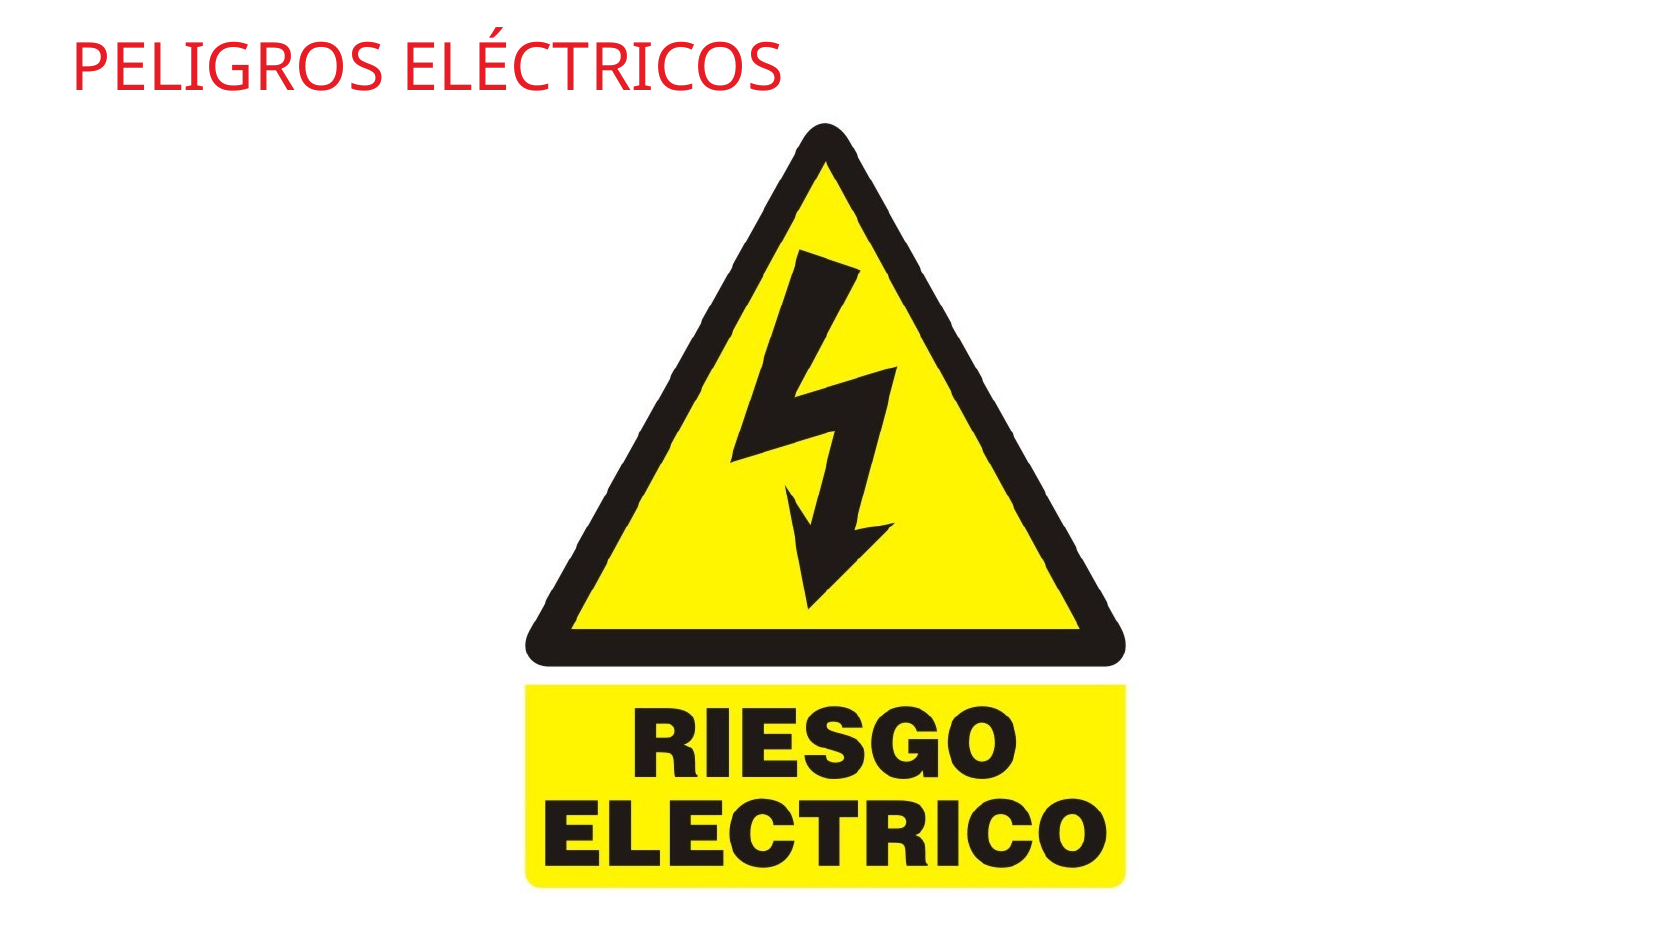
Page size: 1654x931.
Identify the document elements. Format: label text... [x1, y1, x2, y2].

picture [514, 116, 1139, 906]
title PELIGROS ELÉCTRICOS [70, 11, 1347, 118]
